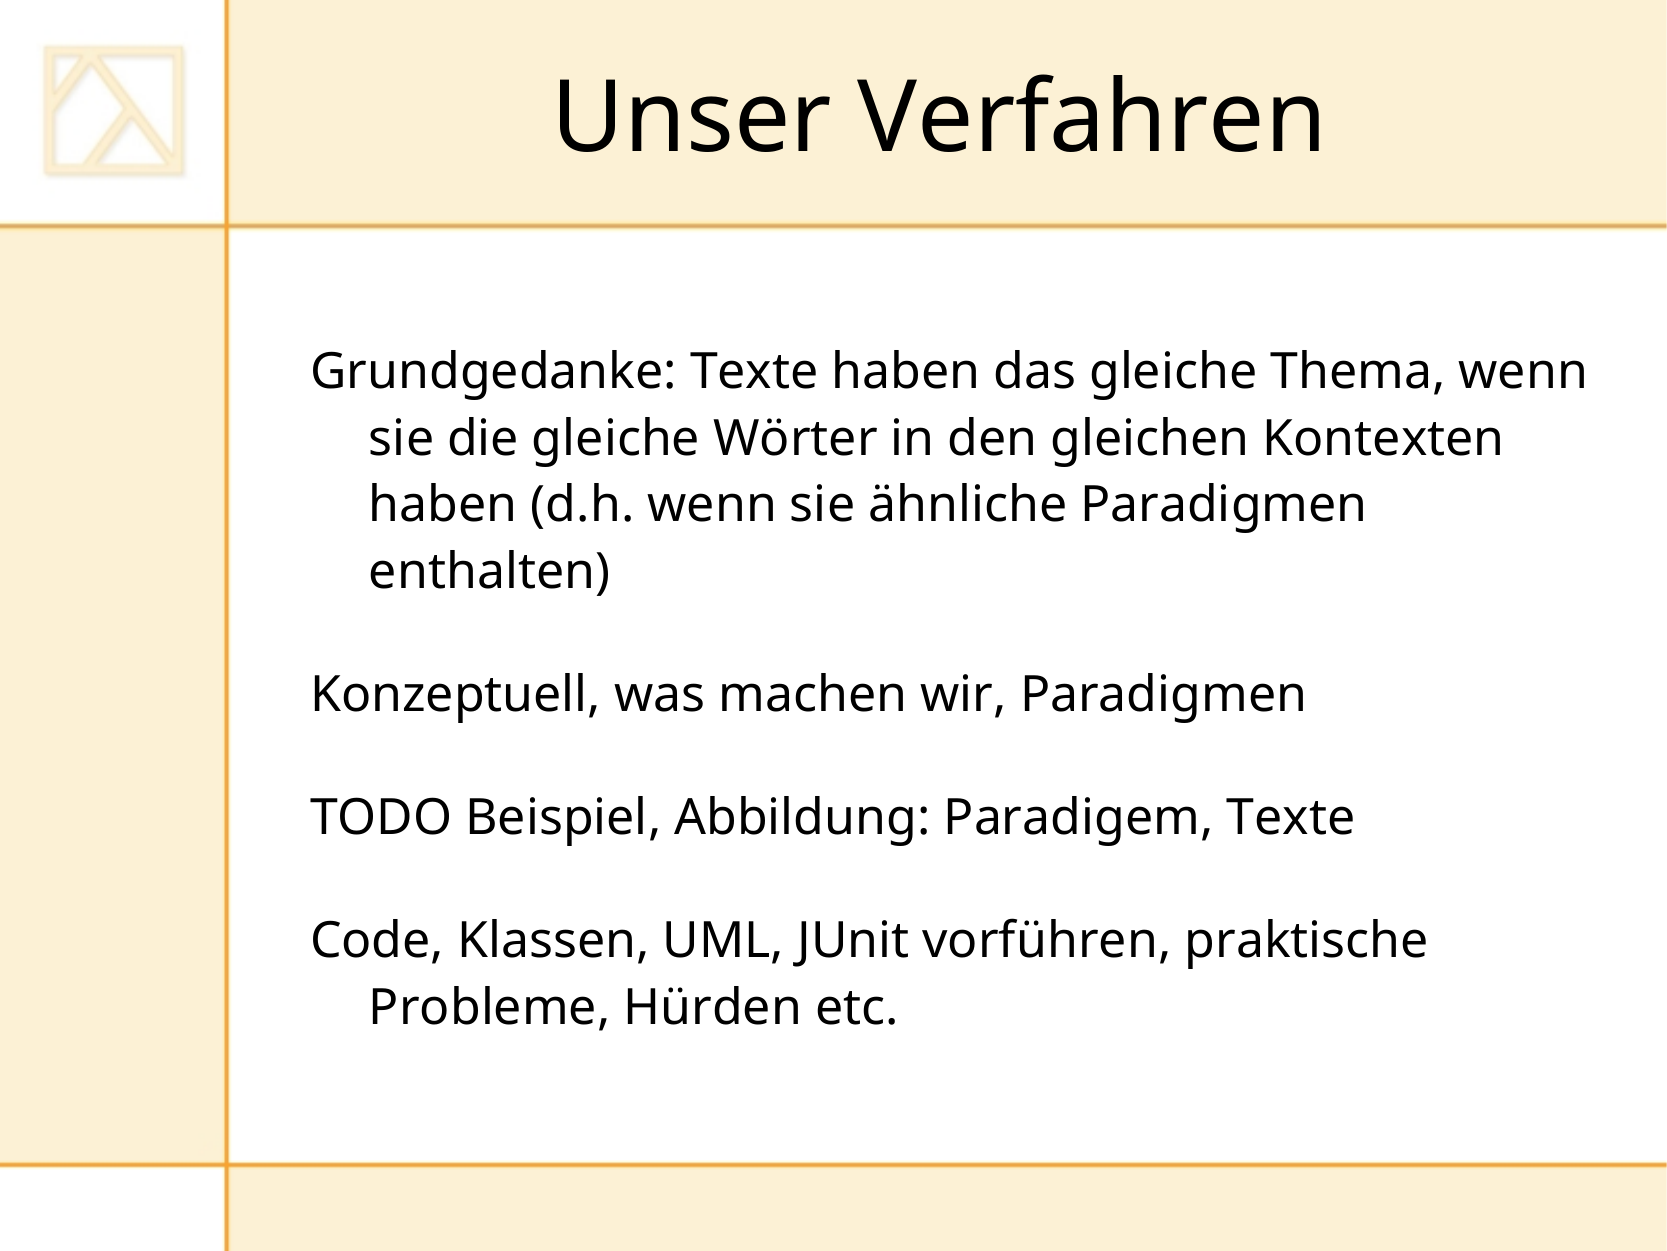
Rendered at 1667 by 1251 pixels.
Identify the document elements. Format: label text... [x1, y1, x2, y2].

list Grundgedanke: Texte haben das gleiche Thema, wenn sie die gleiche Wörter in den gleichen Kontexten haben (d.h. wenn sie ähnliche Paradigmen enthalten) Konzeptuell, was machen wir, Paradigmen TODO Beispiel, Abbildung: Paradigem, Texte Code, Klassen, UML, JUnit vorführen, praktische Probleme, Hürden etc. [268, 185, 1611, 1188]
title Unser Verfahren [268, 0, 1611, 185]
picture [0, 0, 1667, 1251]
